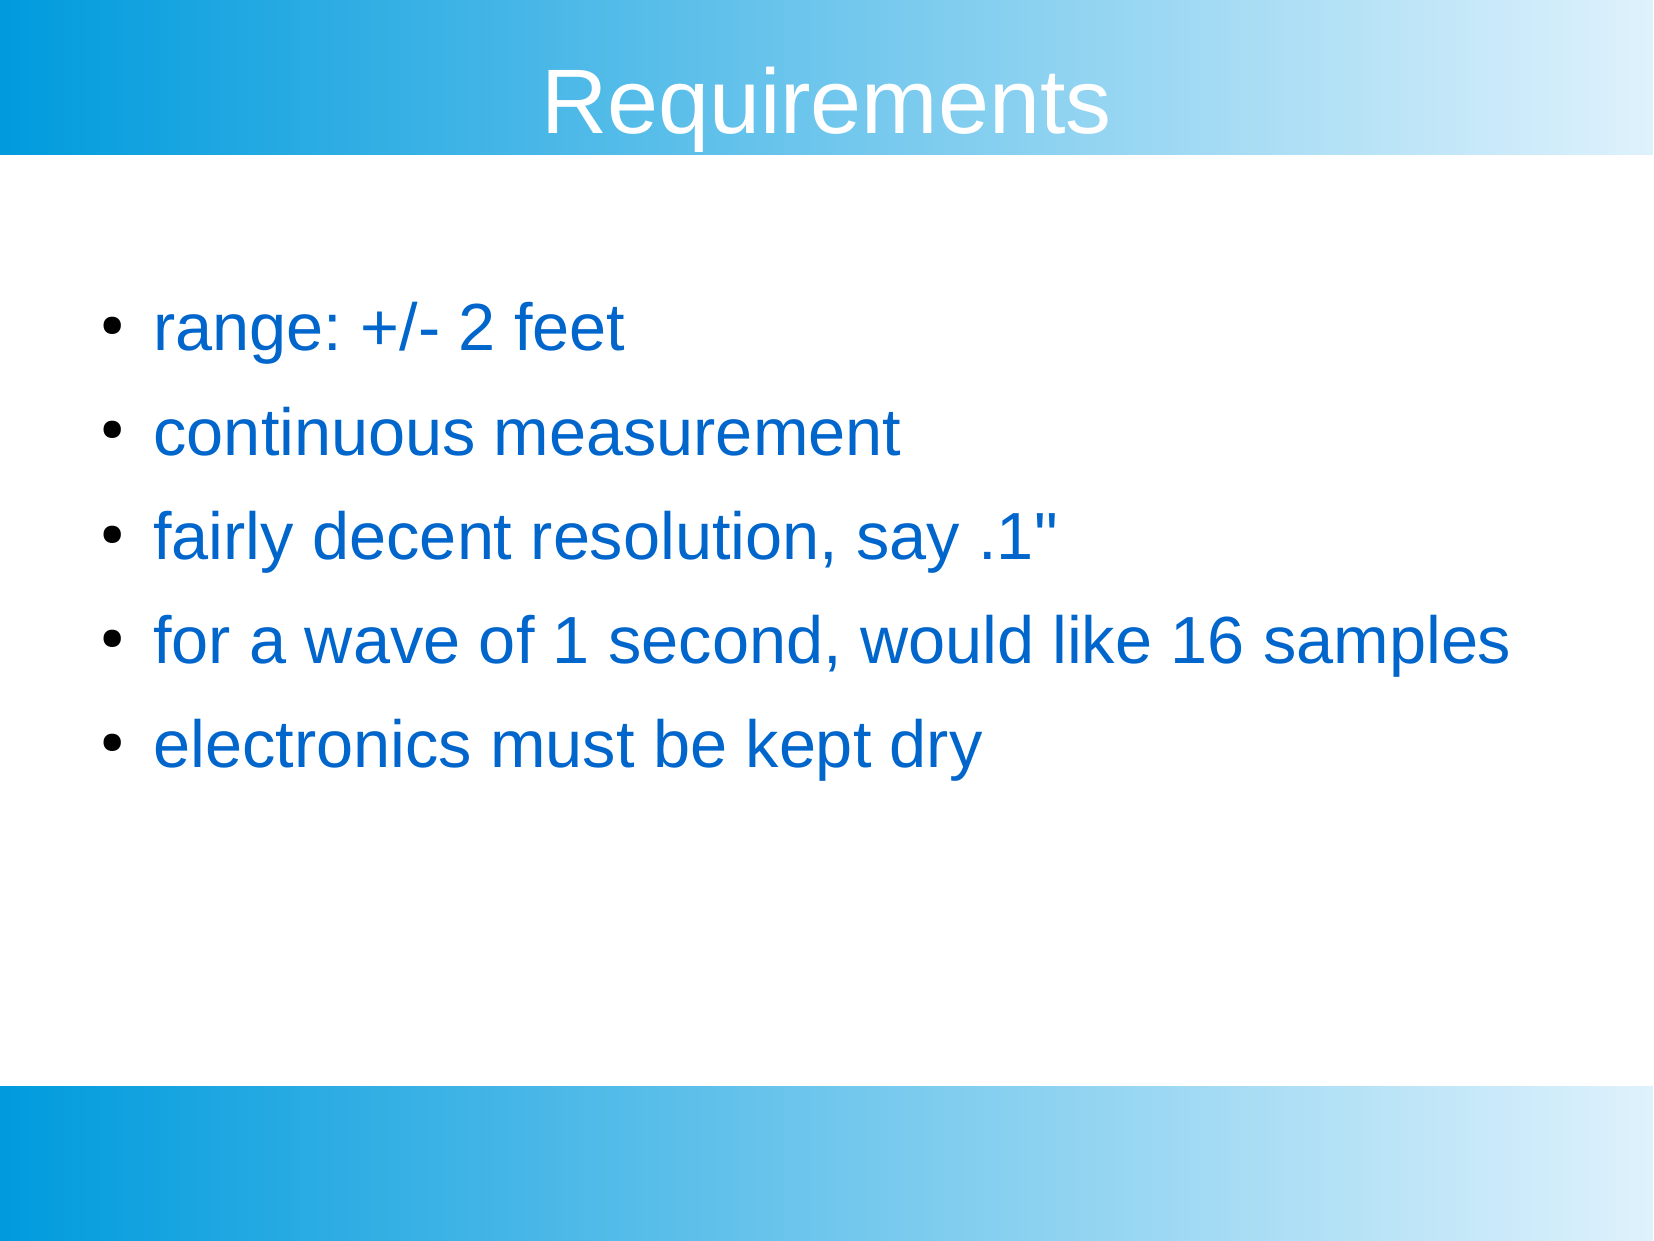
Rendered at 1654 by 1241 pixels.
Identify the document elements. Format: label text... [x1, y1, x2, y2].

list range: +/- 2 feet continuous measurement fairly decent resolution, say .1" for a wave of 1 second, would like 16 samples electronics must be kept dry [82, 290, 1571, 1010]
title Requirements [82, 49, 1571, 155]
